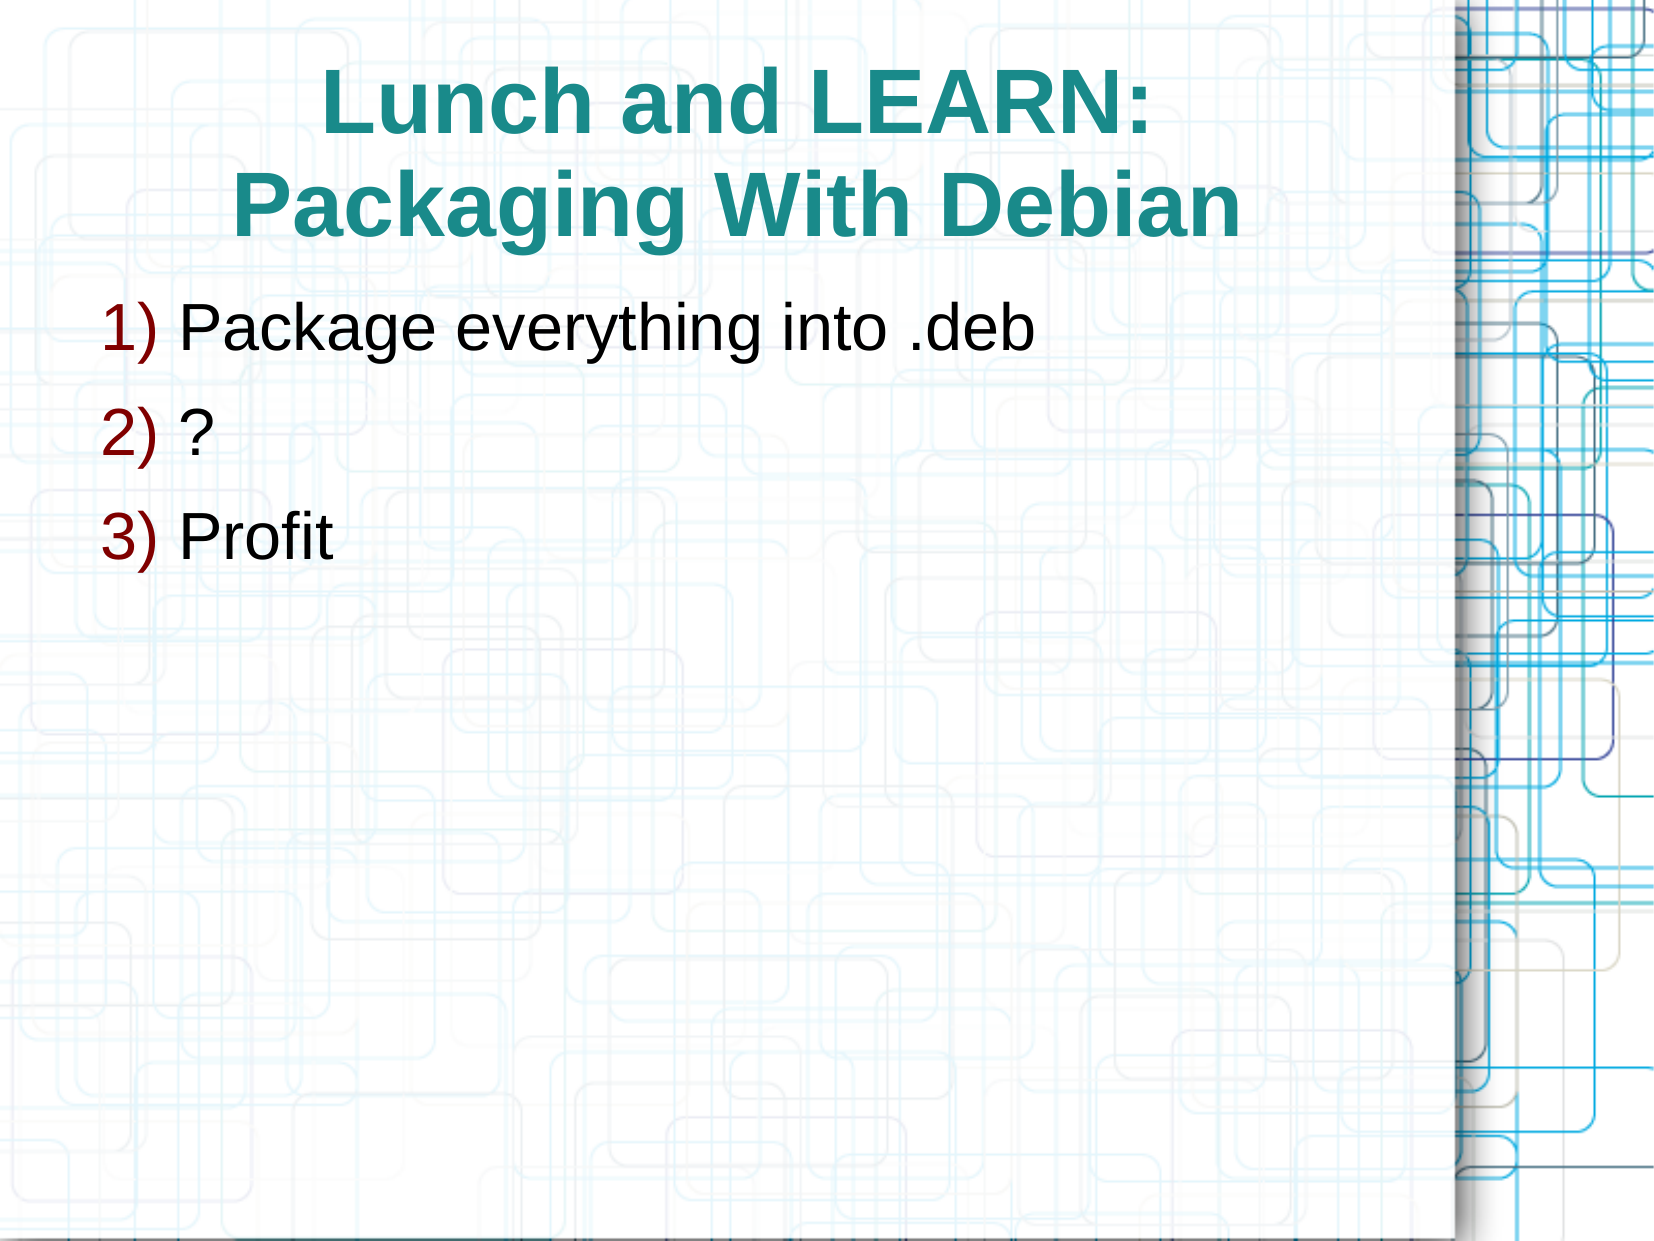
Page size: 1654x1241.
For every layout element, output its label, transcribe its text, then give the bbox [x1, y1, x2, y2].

list Package everything into .deb ? Profit [82, 290, 1418, 1094]
picture [0, 0, 1654, 1241]
title Lunch and LEARN: Packaging With Debian [59, 50, 1418, 256]
